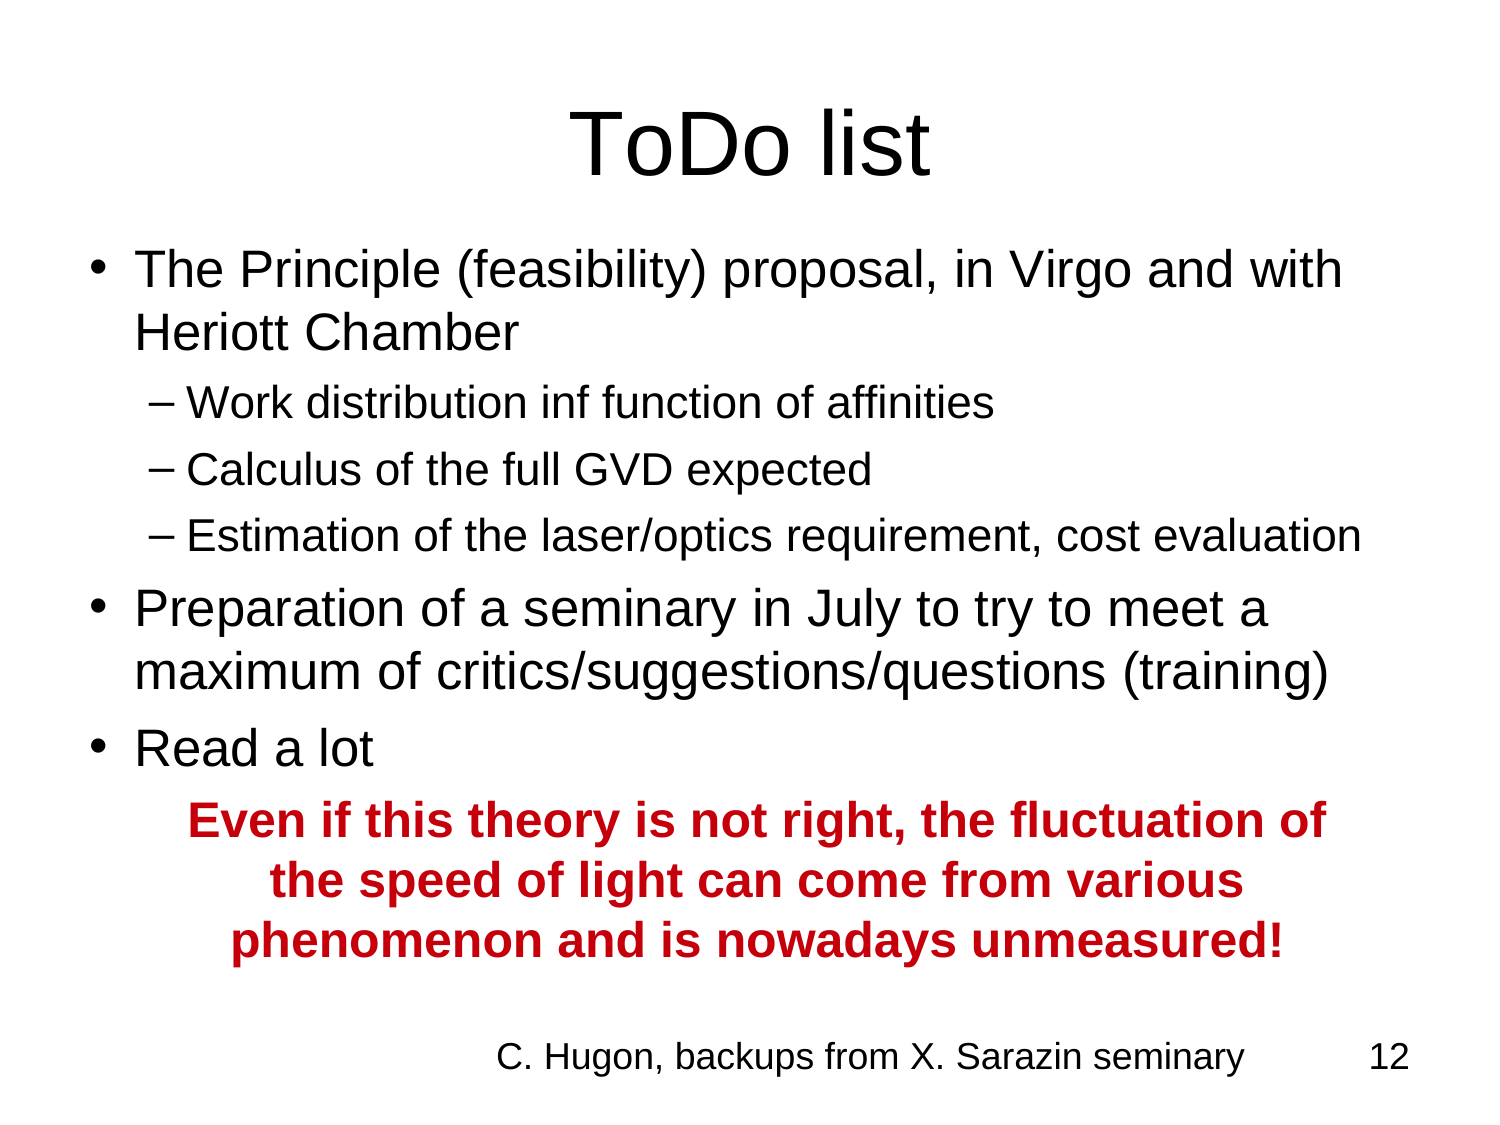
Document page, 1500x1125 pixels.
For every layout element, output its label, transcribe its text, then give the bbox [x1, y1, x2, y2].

title ToDo list [75, 45, 1426, 227]
text_box Even if this theory is not right, the fluctuation of the speed of light can come from various phenomenon and is nowadays unmeasured! [135, 780, 1381, 976]
list The Principle (feasibility) proposal, in Virgo and with Heriott Chamber Work distribution inf function of affinities Calculus of the full GVD expected Estimation of the laser/optics requirement, cost evaluation Preparation of a seminary in July to try to meet a maximum of critics/suggestions/questions (training) Read a lot [75, 227, 1426, 790]
